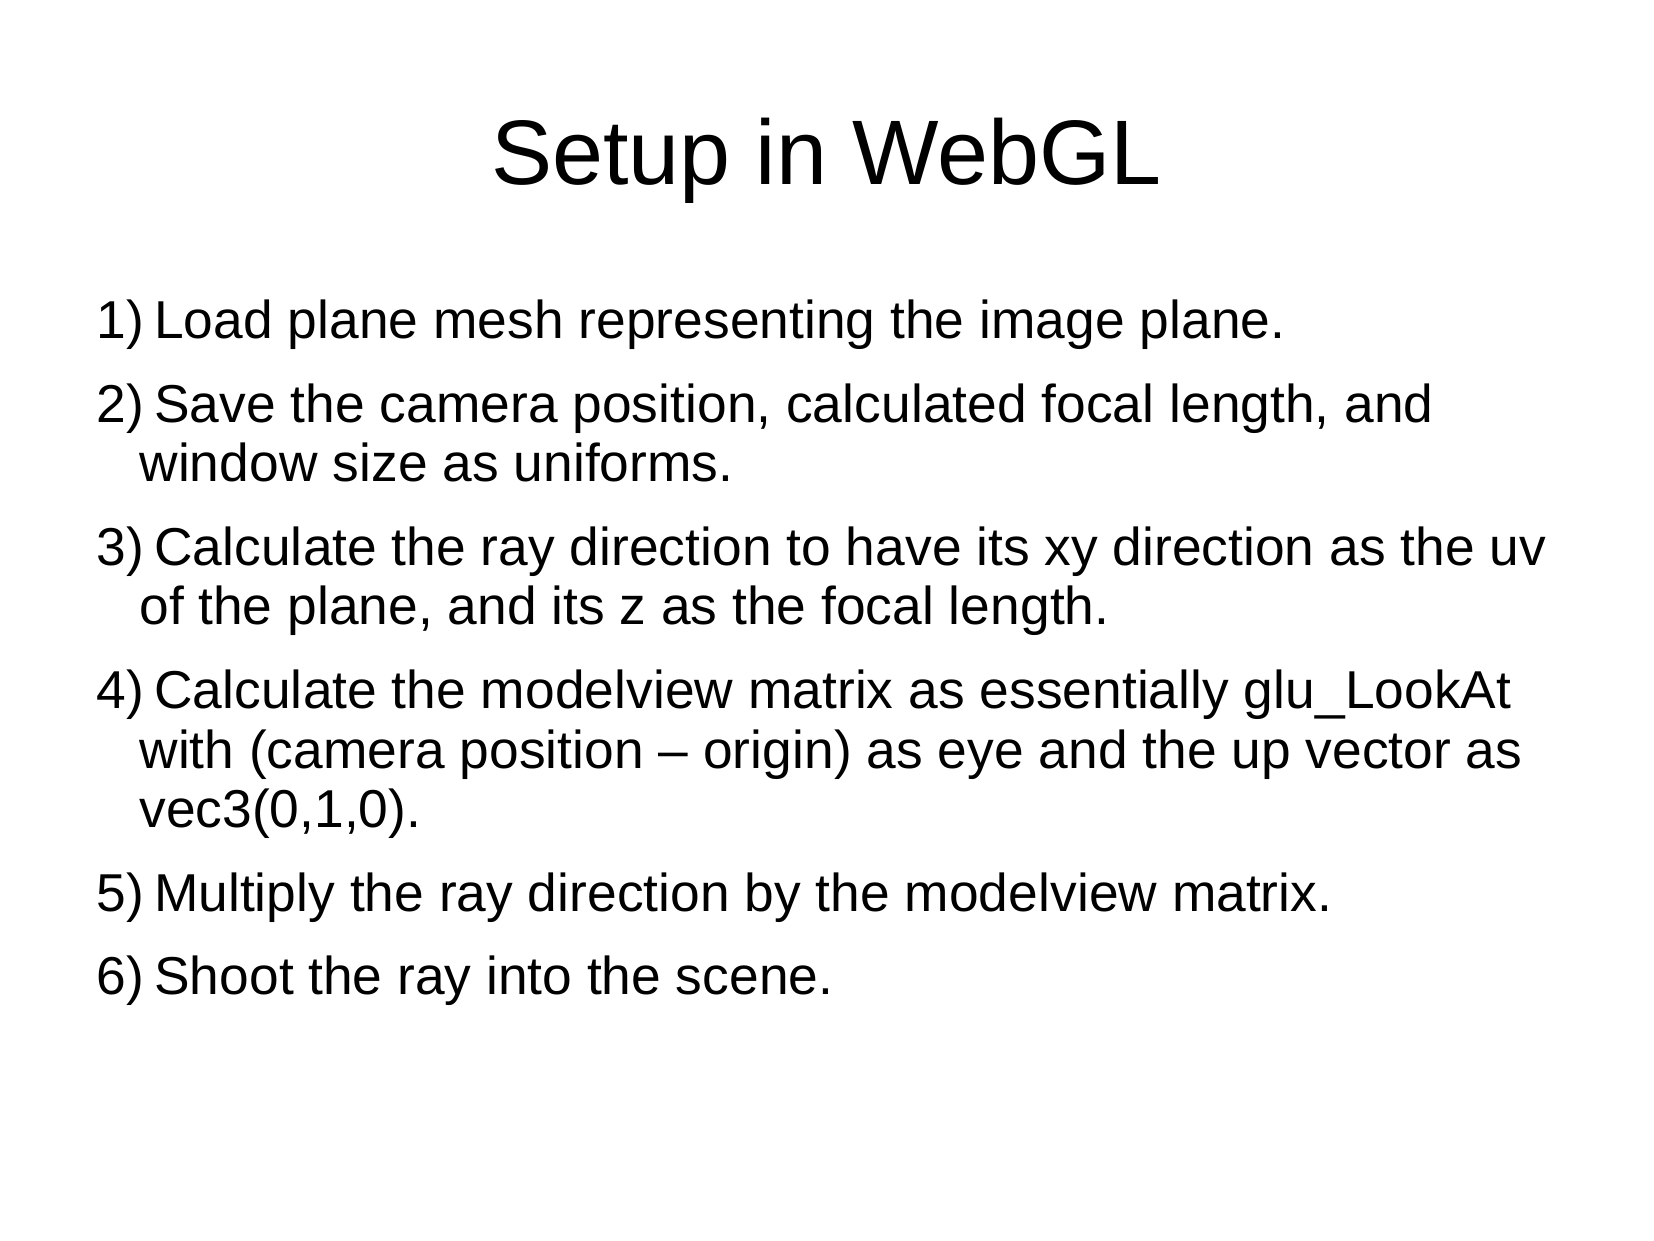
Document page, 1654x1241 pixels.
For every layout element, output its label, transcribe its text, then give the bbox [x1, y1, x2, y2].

list Load plane mesh representing the image plane. Save the camera position, calculated focal length, and window size as uniforms. Calculate the ray direction to have its xy direction as the uv of the plane, and its z as the focal length. Calculate the modelview matrix as essentially glu_LookAt with (camera position – origin) as eye and the up vector as vec3(0,1,0). Multiply the ray direction by the modelview matrix. Shoot the ray into the scene. [82, 290, 1571, 1010]
title Setup in WebGL [82, 49, 1571, 257]
